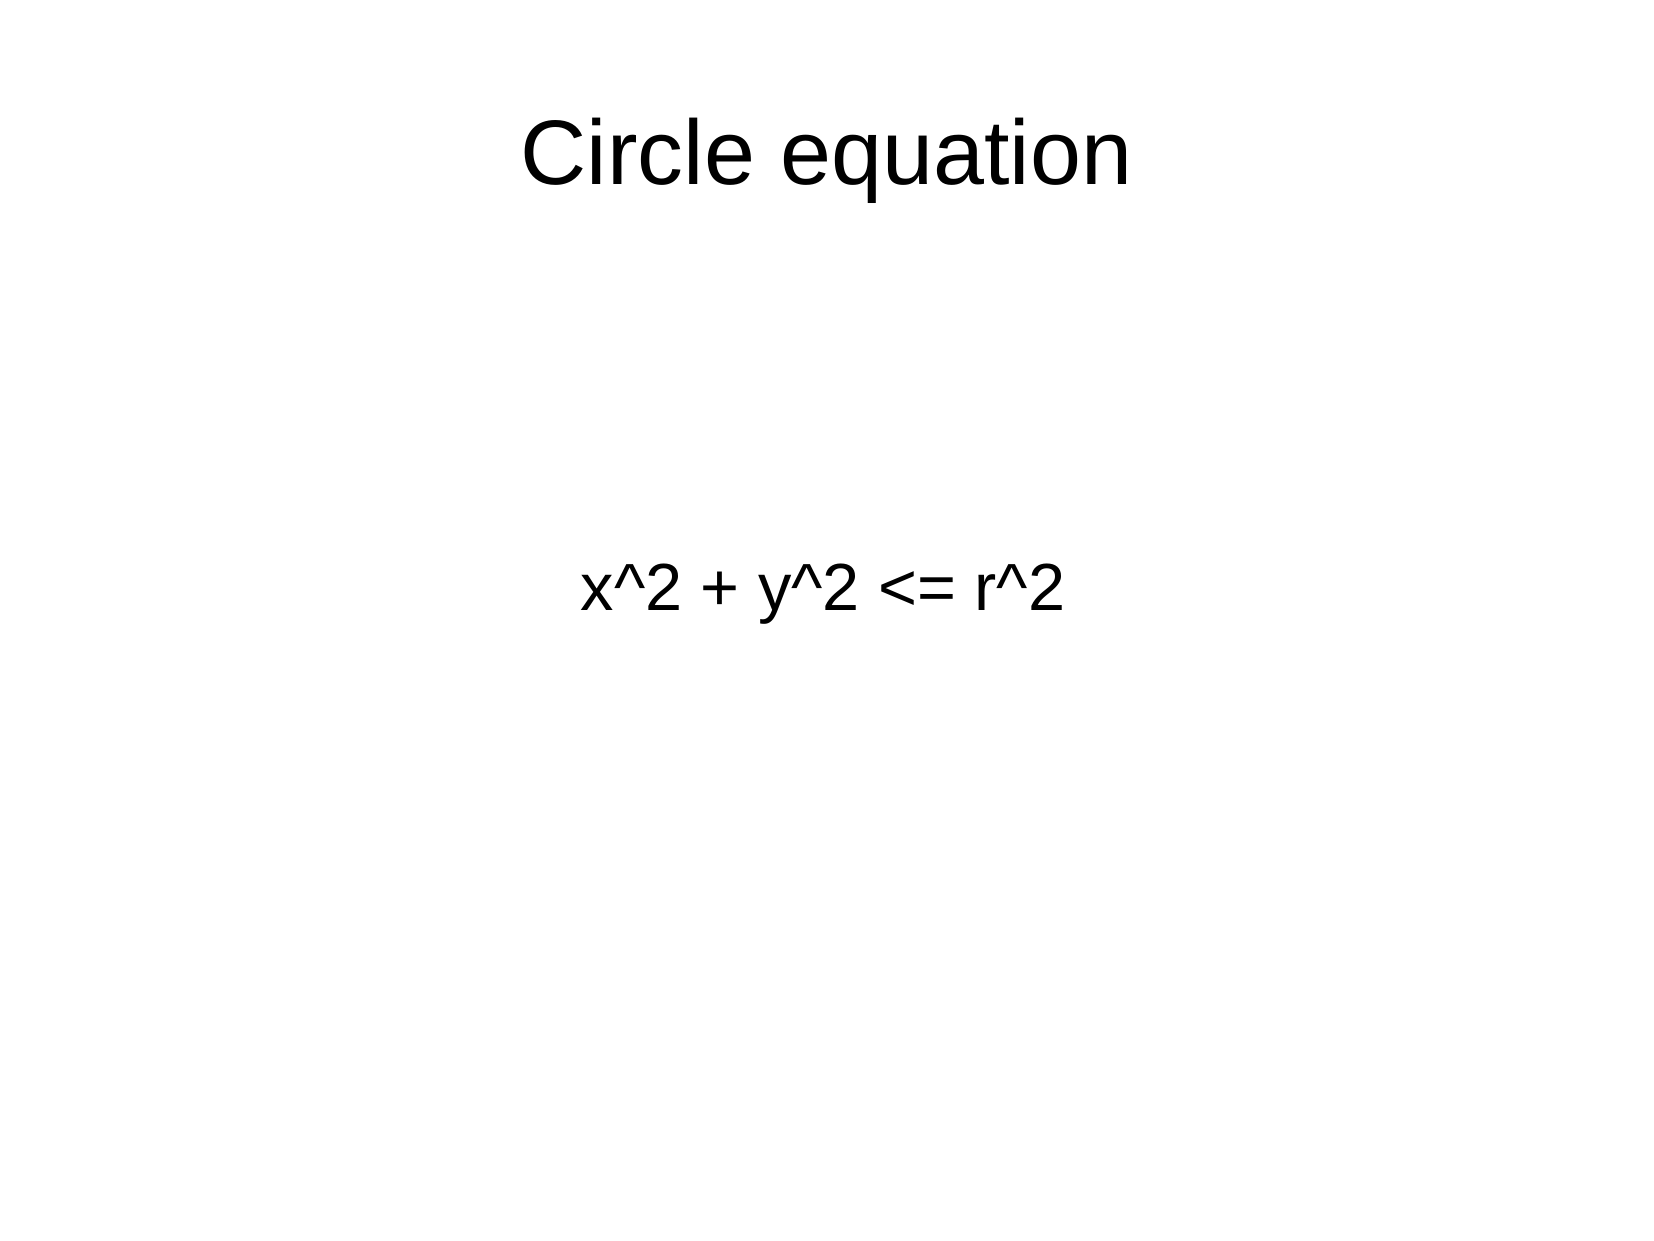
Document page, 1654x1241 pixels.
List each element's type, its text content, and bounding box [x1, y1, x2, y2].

list x^2 + y^2 <= r^2 [510, 445, 1373, 856]
title Circle equation [82, 49, 1571, 257]
